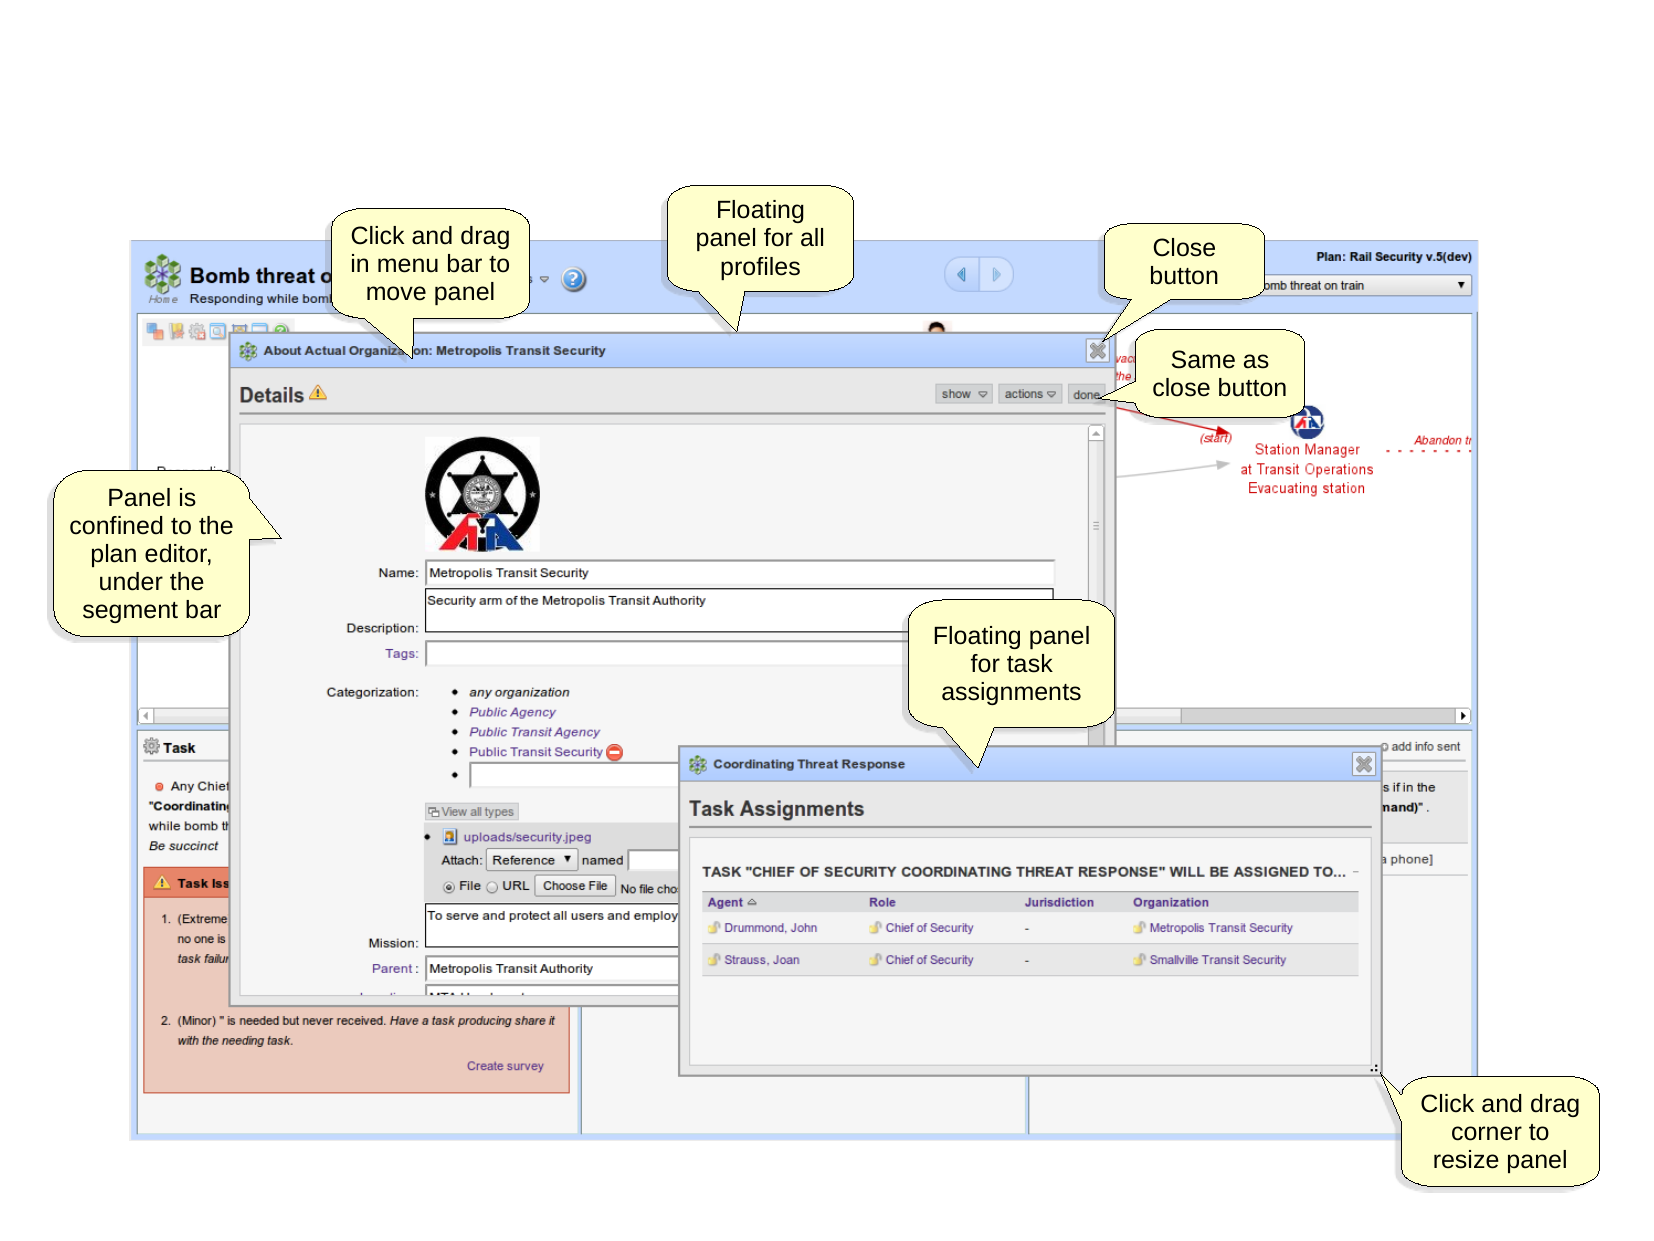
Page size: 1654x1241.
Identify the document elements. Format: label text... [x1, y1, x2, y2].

text_box Floating panel for all profiles [667, 185, 854, 332]
text_box Same as close button [1098, 329, 1305, 418]
text_box Close button [1102, 223, 1265, 342]
text_box Click and drag in menu bar to move panel [331, 208, 530, 359]
text_box Panel is confined to the plan editor, under the segment bar [53, 470, 282, 637]
text_box Floating panel for task assignments [908, 599, 1115, 768]
picture [129, 240, 1479, 1141]
text_box Click and drag corner to resize panel [1380, 1072, 1600, 1187]
